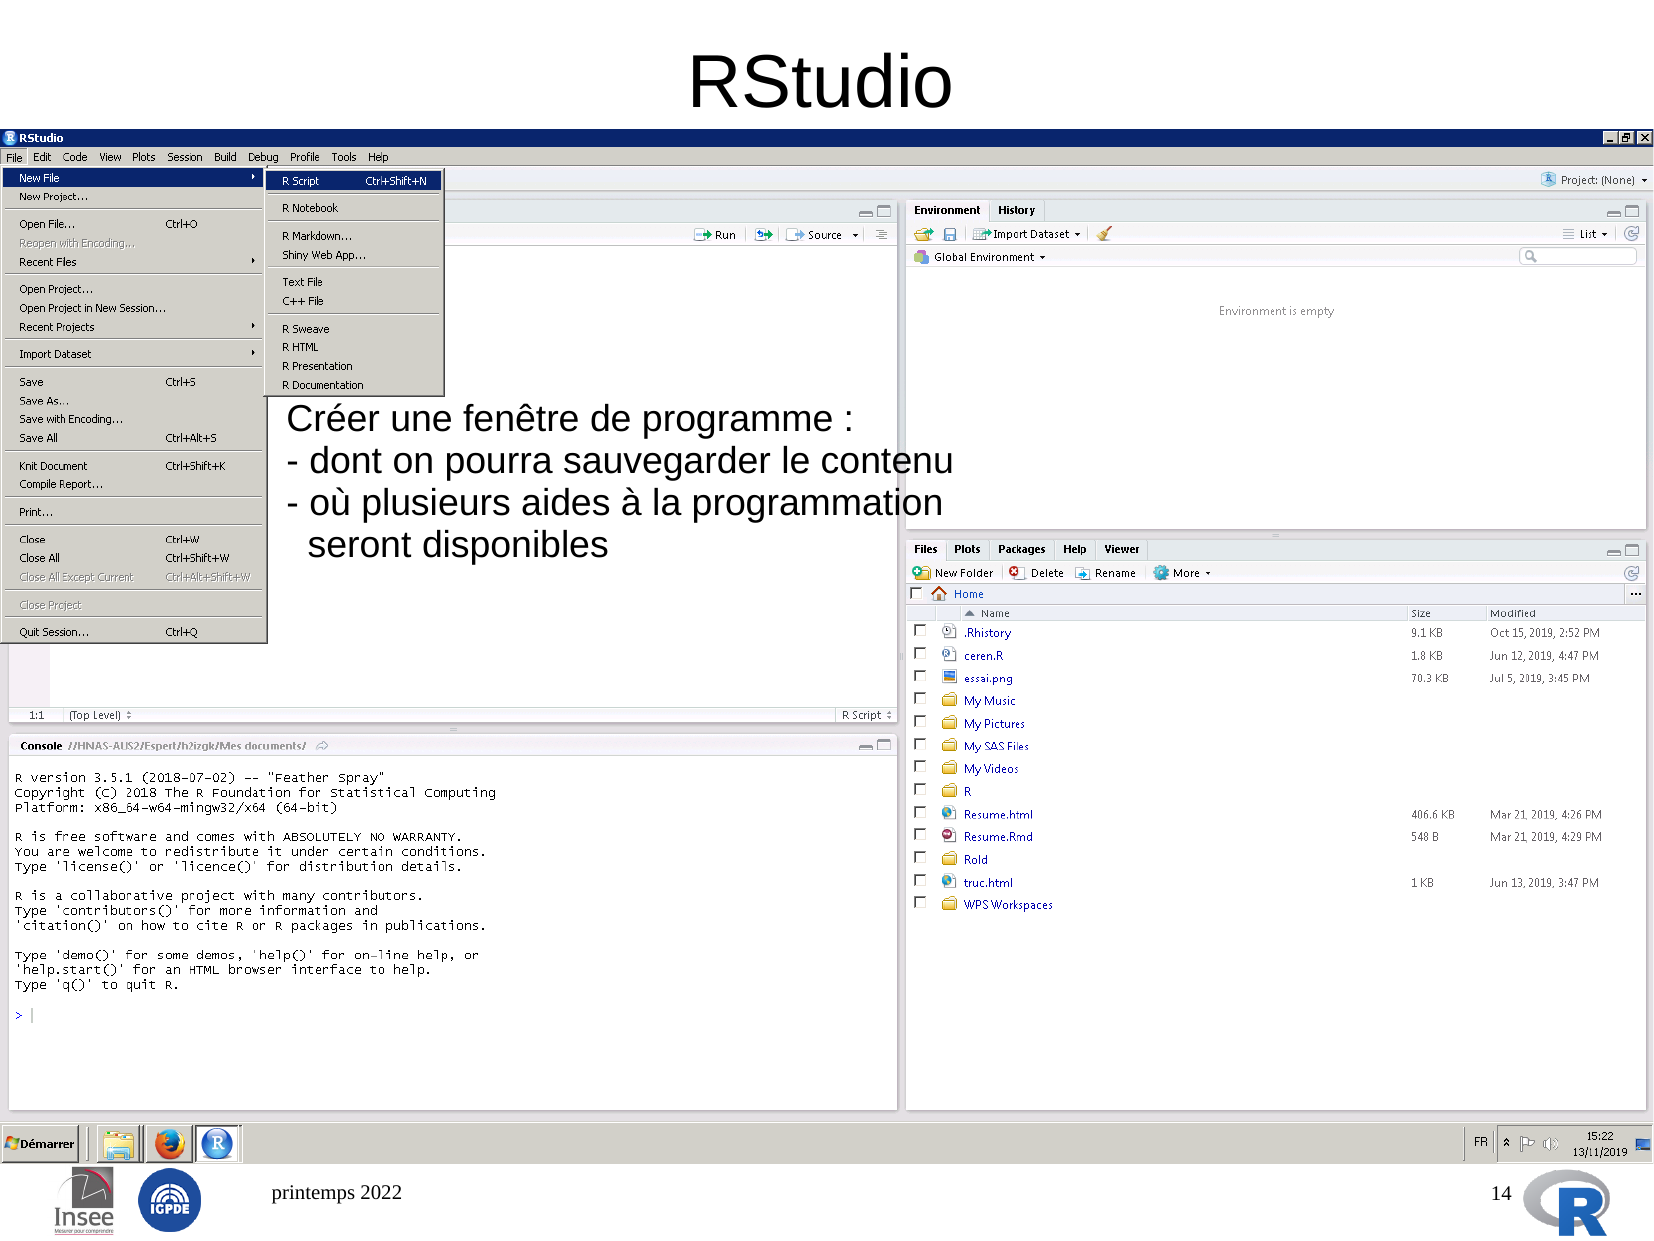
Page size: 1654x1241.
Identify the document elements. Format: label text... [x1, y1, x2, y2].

picture [138, 1168, 201, 1232]
picture [0, 129, 1654, 1236]
picture [1523, 1169, 1610, 1236]
title RStudio [77, 35, 1566, 128]
text_box Créer une fenêtre de programme : - dont on pourra sauvegarder le contenu - où plusieurs aides à la programmation seront disponibles [271, 389, 969, 573]
